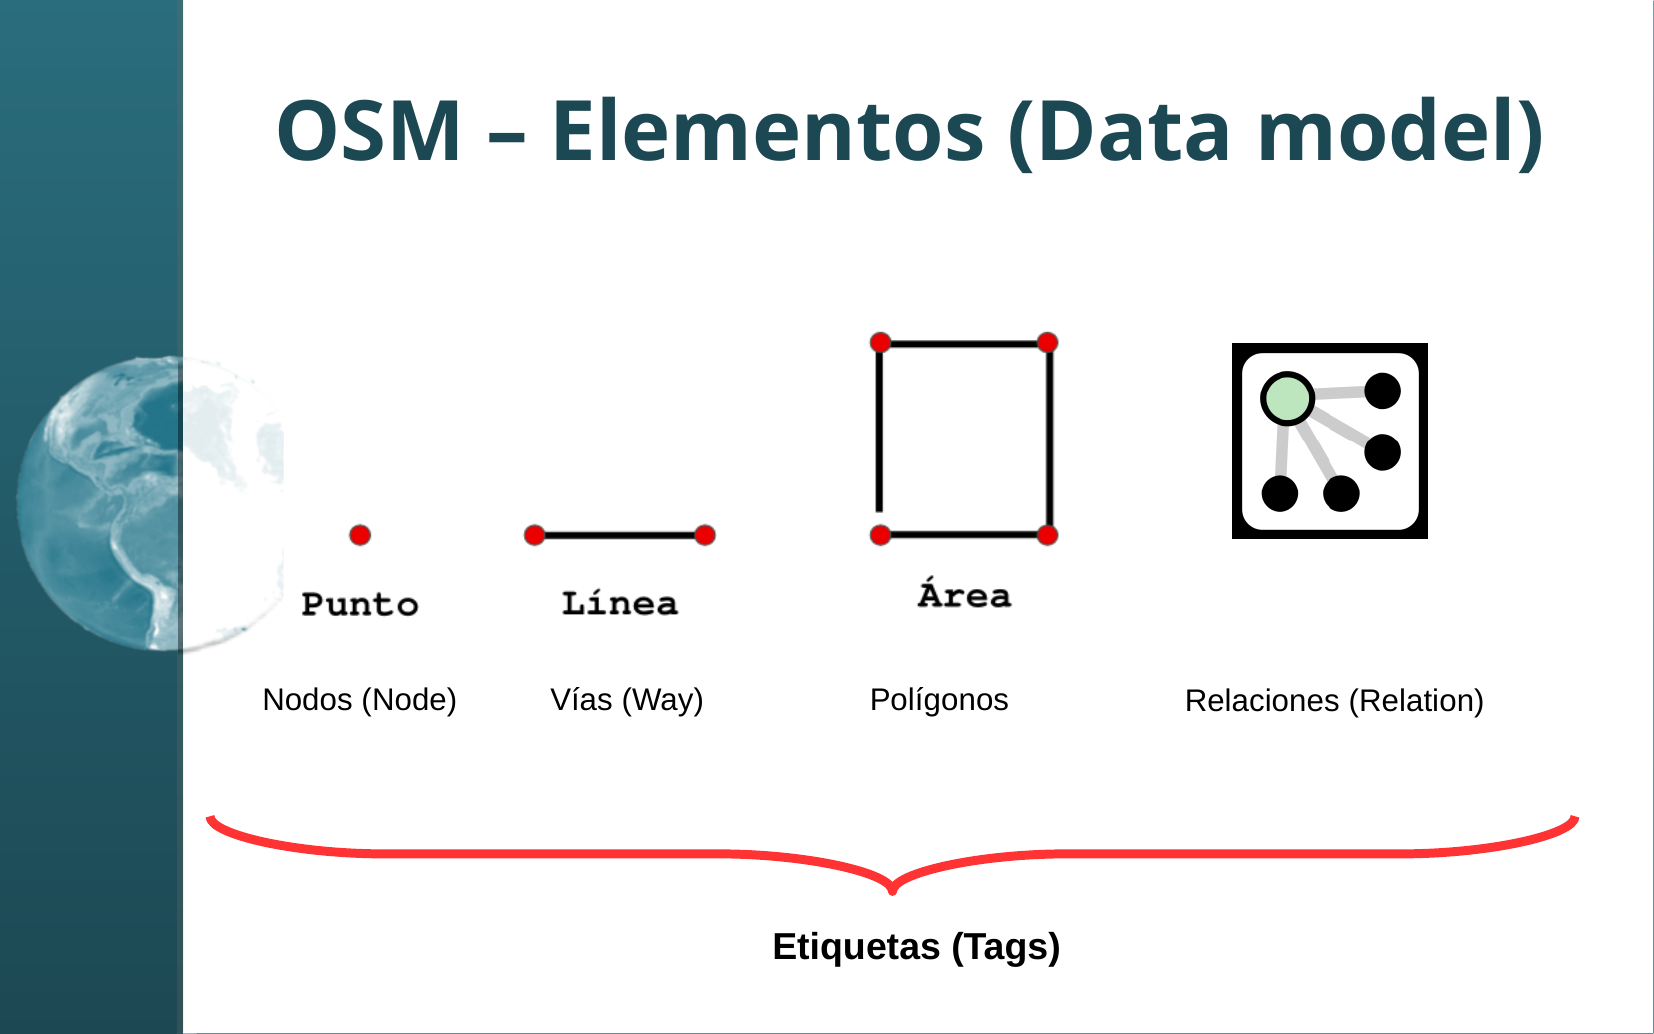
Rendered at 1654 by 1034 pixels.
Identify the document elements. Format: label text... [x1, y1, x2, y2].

text_box Relaciones (Relation) [1170, 676, 1531, 734]
title OSM – Elementos (Data model) [259, 41, 1616, 214]
picture [1232, 343, 1428, 539]
text_box Polígonos [855, 674, 1069, 732]
text_box Vías (Way) [535, 674, 750, 732]
text_box Etiquetas (Tags) [757, 918, 1096, 991]
picture [2, 298, 1086, 665]
text_box Nodos (Node) [247, 674, 511, 732]
